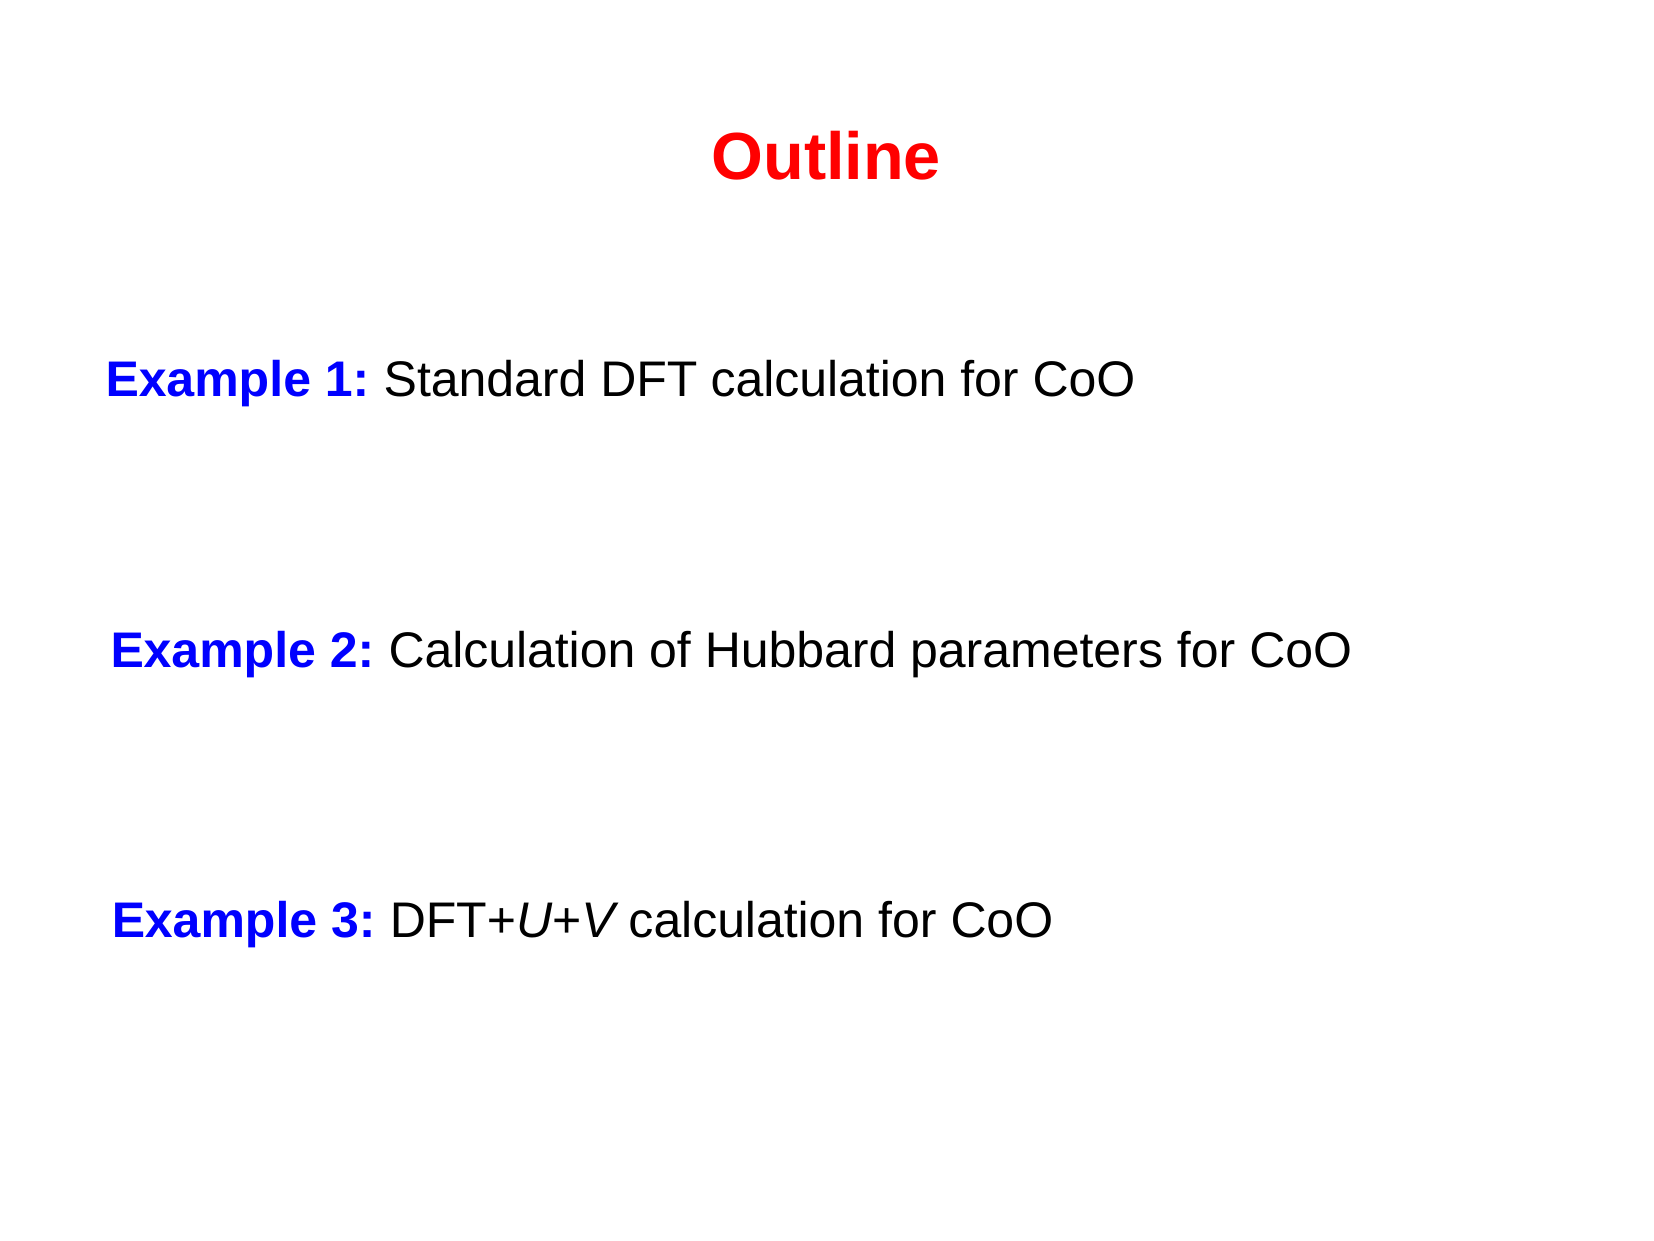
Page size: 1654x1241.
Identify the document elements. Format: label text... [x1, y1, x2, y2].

text_box Example 3: DFT+U+V calculation for CoO [97, 885, 1605, 959]
text_box Example 2: Calculation of Hubbard parameters for CoO [95, 615, 1369, 689]
text_box Example 1: Standard DFT calculation for CoO [90, 344, 1153, 418]
title Outline [82, 49, 1571, 257]
